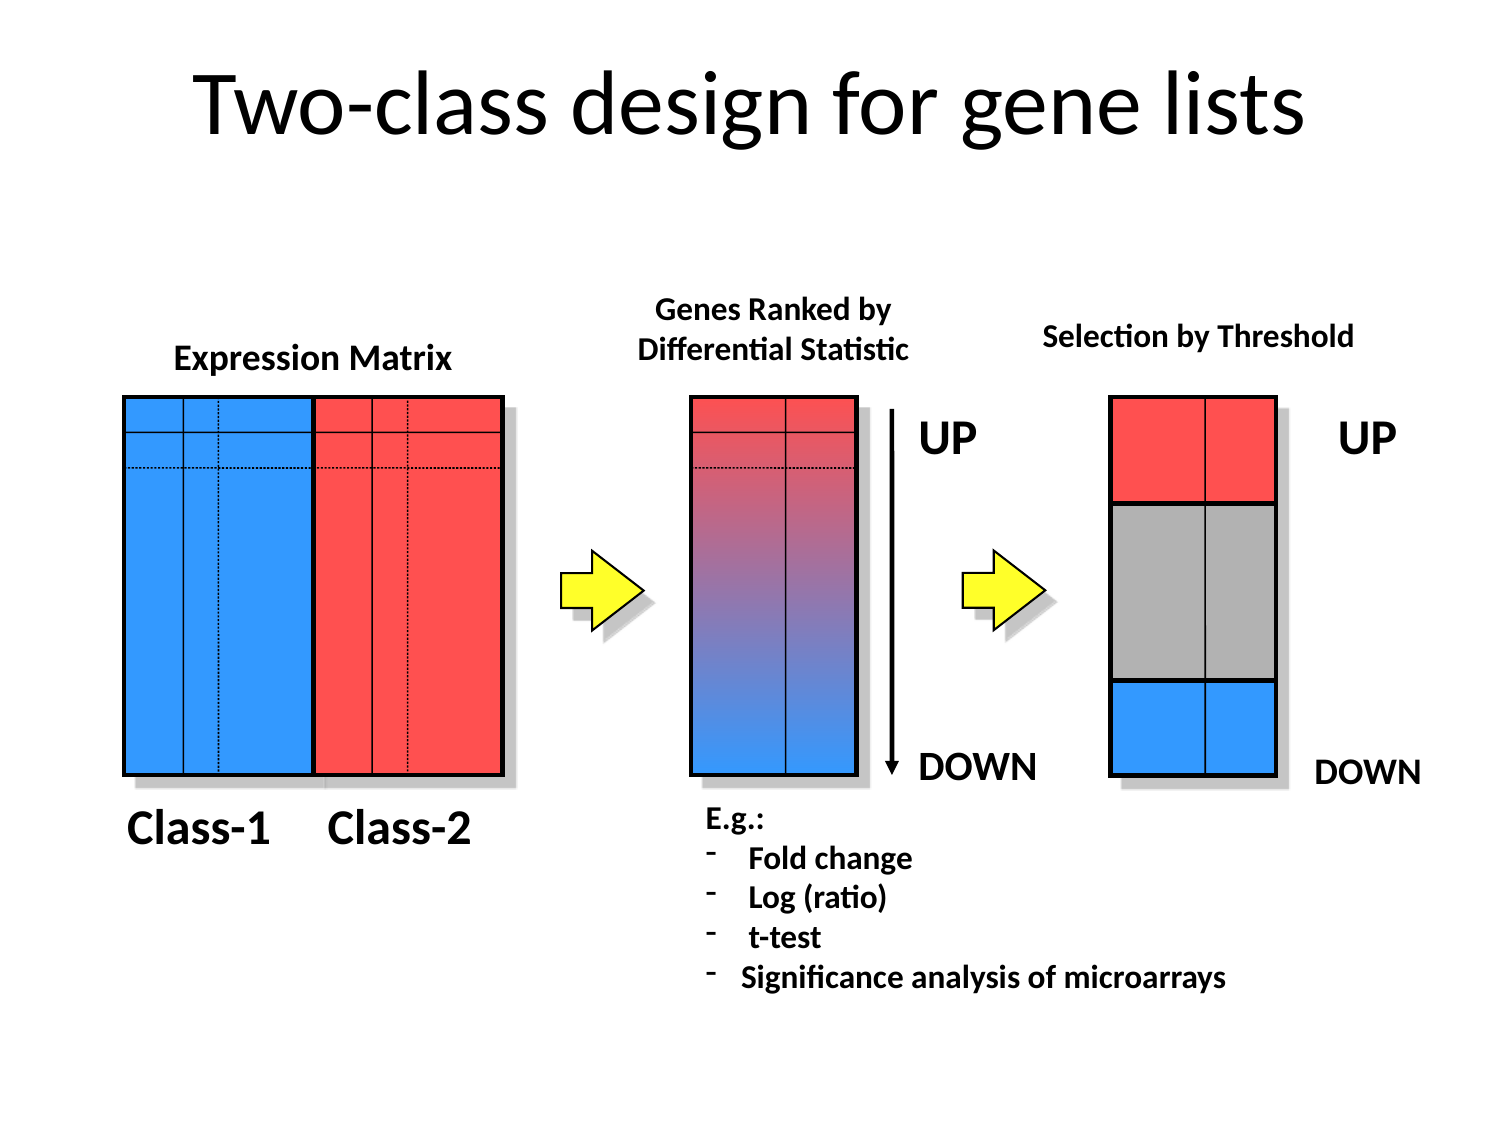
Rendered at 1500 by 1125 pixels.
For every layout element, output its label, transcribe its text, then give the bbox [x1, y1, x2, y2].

text_box Genes Ranked by Differential Statistic [584, 279, 963, 375]
text_box [1110, 397, 1204, 776]
text_box [373, 434, 503, 775]
text_box Class-1 [112, 786, 302, 862]
text_box [962, 550, 1046, 631]
text_box UP [903, 396, 999, 472]
text_box [691, 396, 784, 431]
text_box UP [1323, 397, 1418, 472]
text_box E.g.: Fold change Log (ratio) t-test Significance analysis of microarrays [690, 788, 1300, 1003]
text_box [561, 550, 644, 631]
text_box [691, 434, 784, 775]
text_box DOWN [1299, 739, 1450, 800]
text_box Expression Matrix [124, 325, 503, 386]
text_box [373, 396, 503, 431]
text_box Selection by Threshold [1009, 306, 1388, 362]
title Two-class design for gene lists [75, 45, 1425, 150]
text_box [1206, 397, 1276, 776]
text_box [787, 396, 857, 431]
text_box [185, 396, 371, 431]
text_box [787, 434, 857, 775]
text_box DOWN [903, 731, 1069, 797]
text_box [123, 396, 182, 775]
text_box [185, 434, 371, 775]
text_box Class-2 [312, 786, 502, 862]
